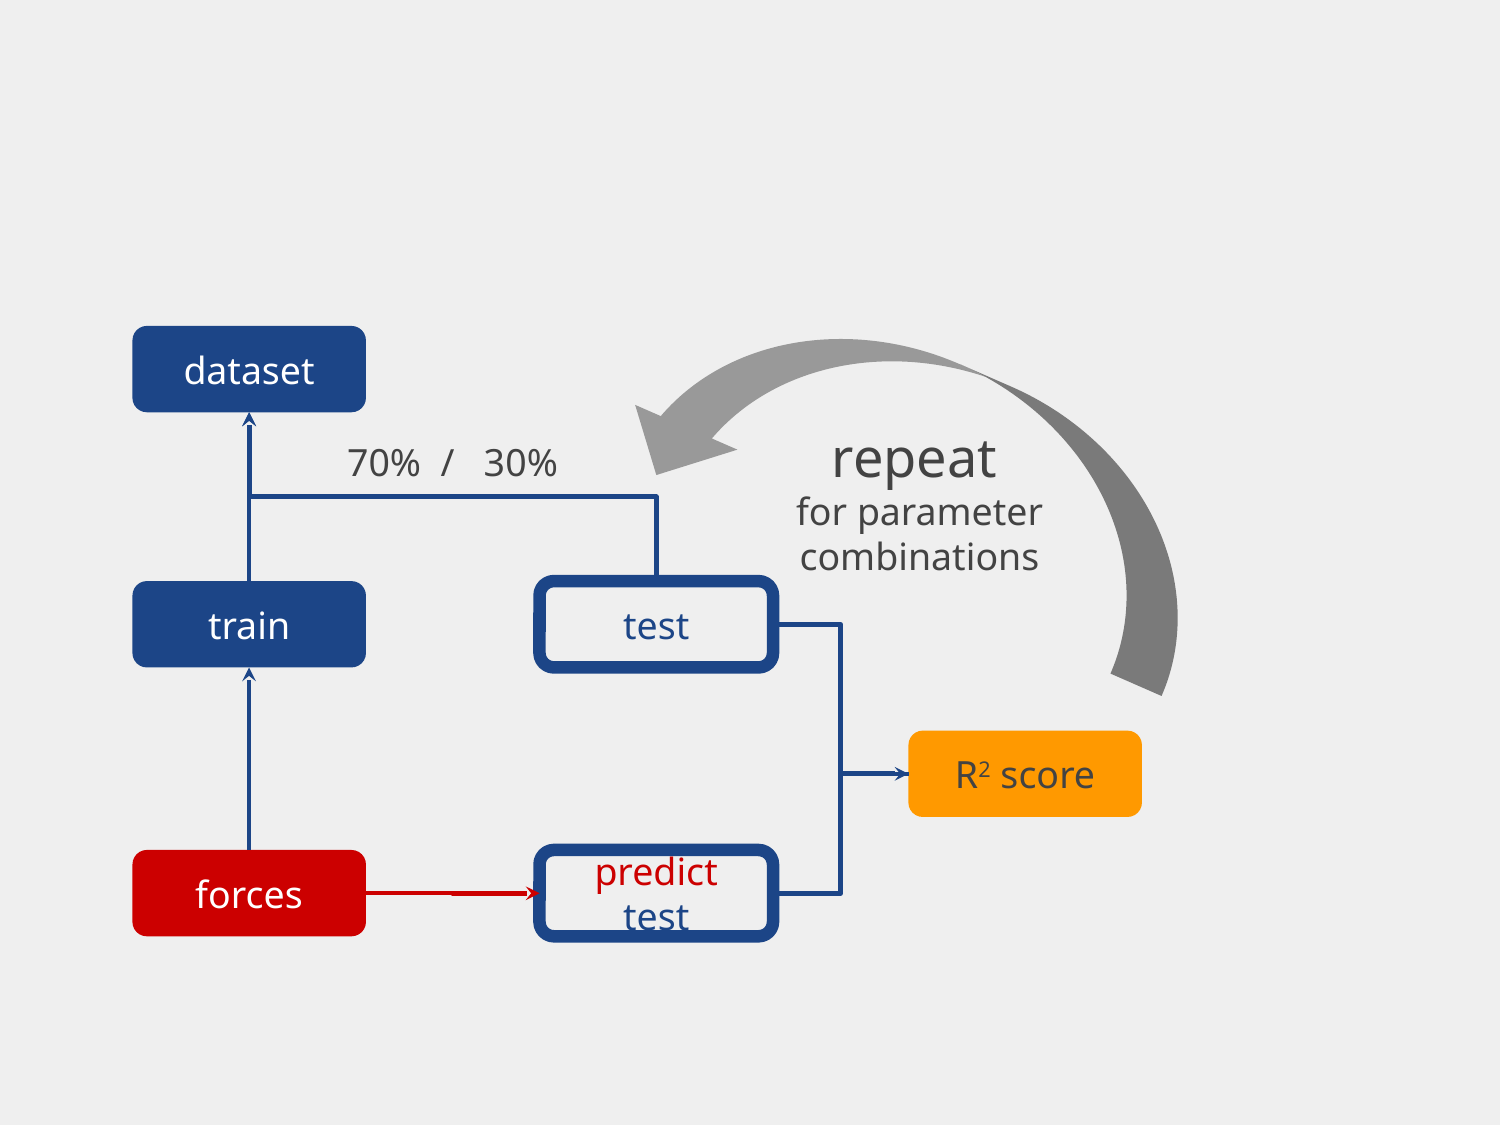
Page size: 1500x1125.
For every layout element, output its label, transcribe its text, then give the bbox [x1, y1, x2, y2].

text_box test [539, 581, 774, 668]
text_box forces [132, 849, 366, 937]
text_box [635, 338, 1050, 476]
text_box 70% / 30% [279, 424, 627, 520]
text_box R2 score [908, 730, 1142, 817]
text_box dataset [132, 325, 366, 413]
text_box repeat for parameter combinations [746, 407, 1093, 614]
text_box train [132, 581, 366, 668]
text_box [1093, 439, 1178, 696]
text_box predict test [539, 849, 774, 937]
